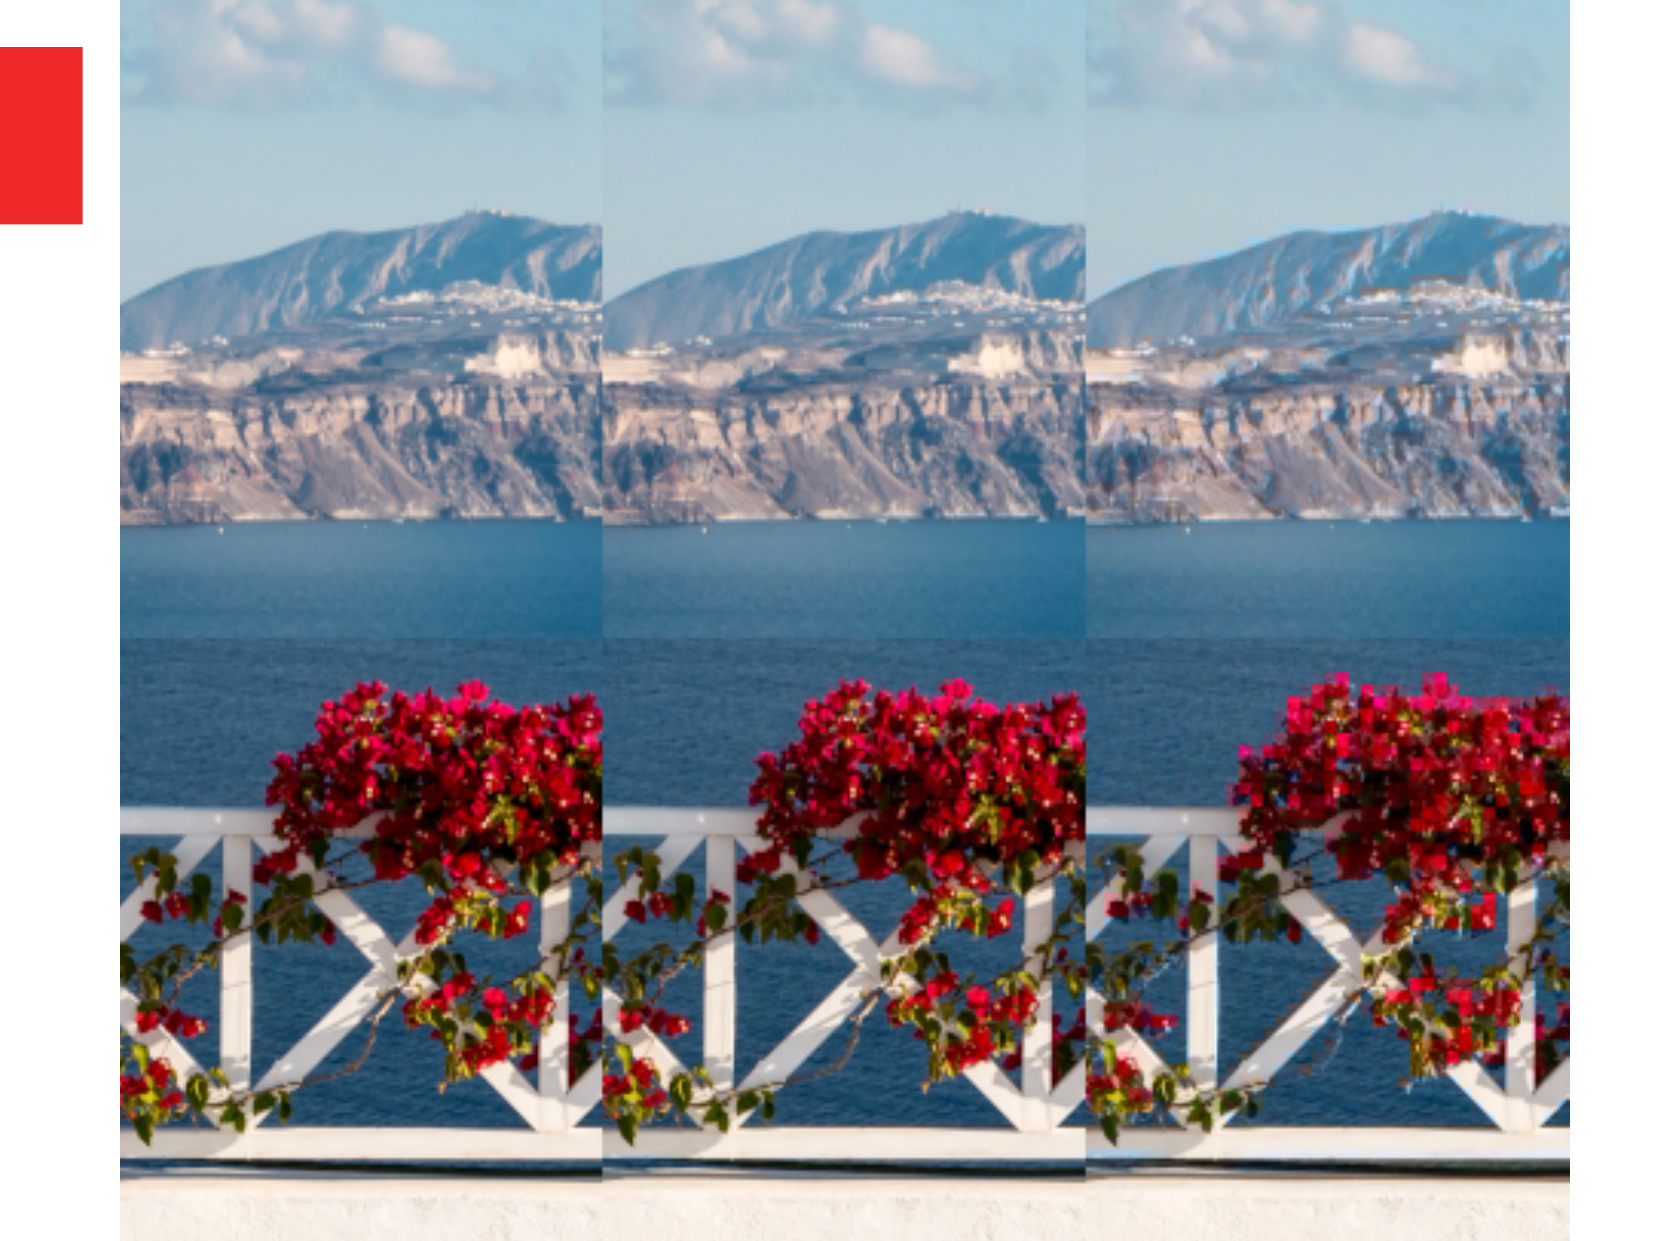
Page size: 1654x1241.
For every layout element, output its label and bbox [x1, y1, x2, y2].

picture [120, 0, 1570, 1241]
